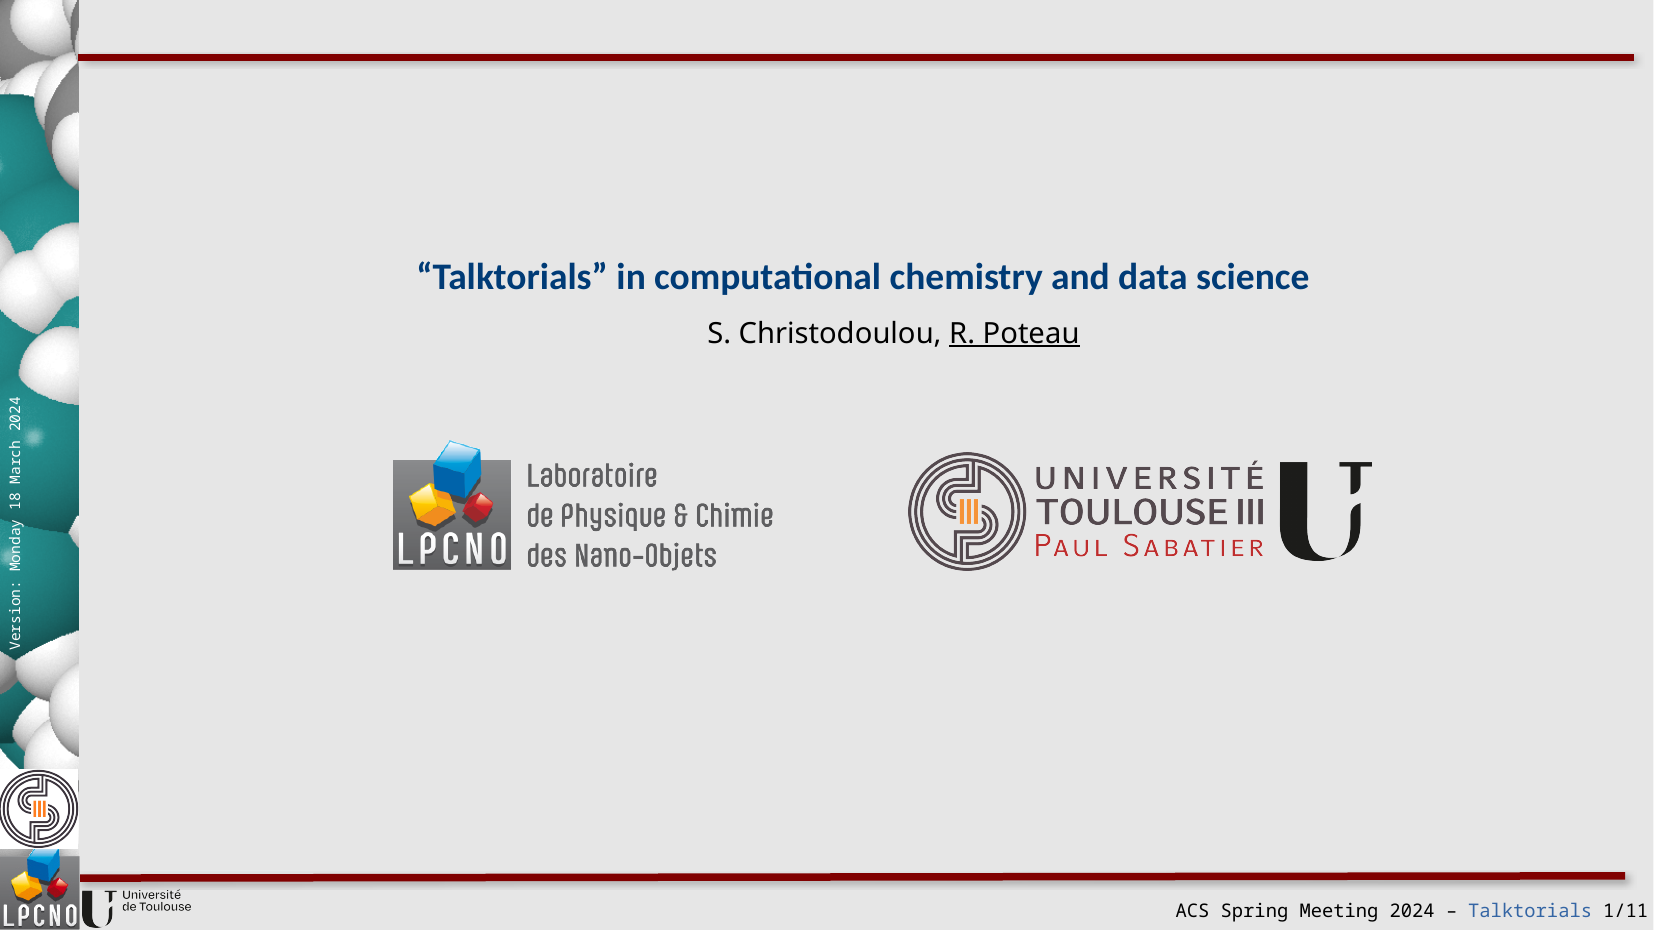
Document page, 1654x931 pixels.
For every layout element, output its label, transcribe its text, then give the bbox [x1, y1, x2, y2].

text_box S. Christodoulou, R. Poteau [283, 303, 1504, 361]
picture [0, 0, 80, 930]
picture [82, 889, 191, 928]
picture [908, 452, 1372, 571]
picture [393, 440, 773, 571]
text_box “Talktorials” in computational chemistry and data science [389, 253, 1338, 307]
